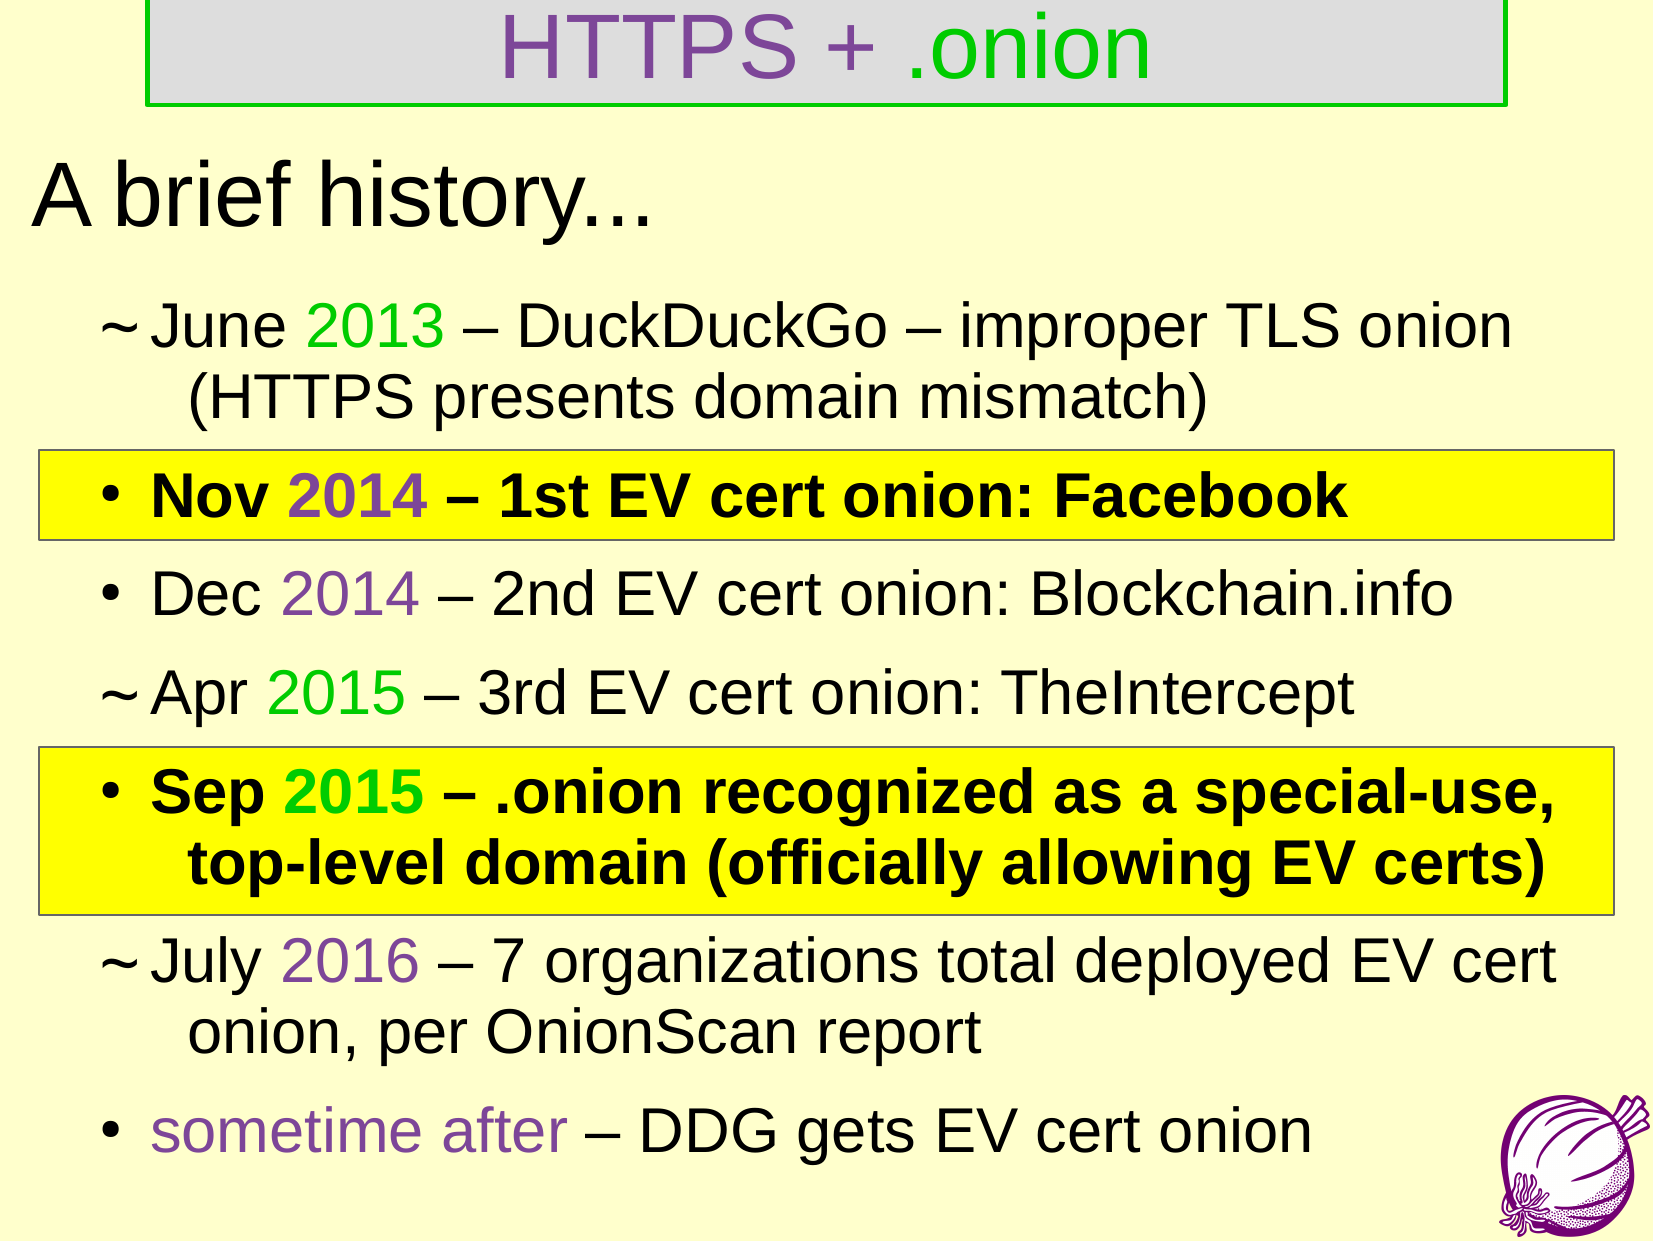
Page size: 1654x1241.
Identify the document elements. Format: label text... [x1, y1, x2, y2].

title A brief history... [17, 131, 671, 257]
list June 2013 – DuckDuckGo – improper TLS onion (HTTPS presents domain mismatch) Nov 2014 – 1st EV cert onion: Facebook Dec 2014 – 2nd EV cert onion: Blockchain.info Apr 2015 – 3rd EV cert onion: TheIntercept Sep 2015 – .onion recognized as a special-use, top-level domain (officially allowing EV certs) July 2016 – 7 organizations total deployed EV cert onion, per OnionScan report sometime after – DDG gets EV cert onion [82, 290, 1571, 1201]
text_box [1571, 746, 1614, 916]
text_box [38, 746, 82, 916]
text_box [38, 450, 82, 541]
title HTTPS + .onion [73, 0, 1580, 132]
text_box [1571, 450, 1614, 541]
